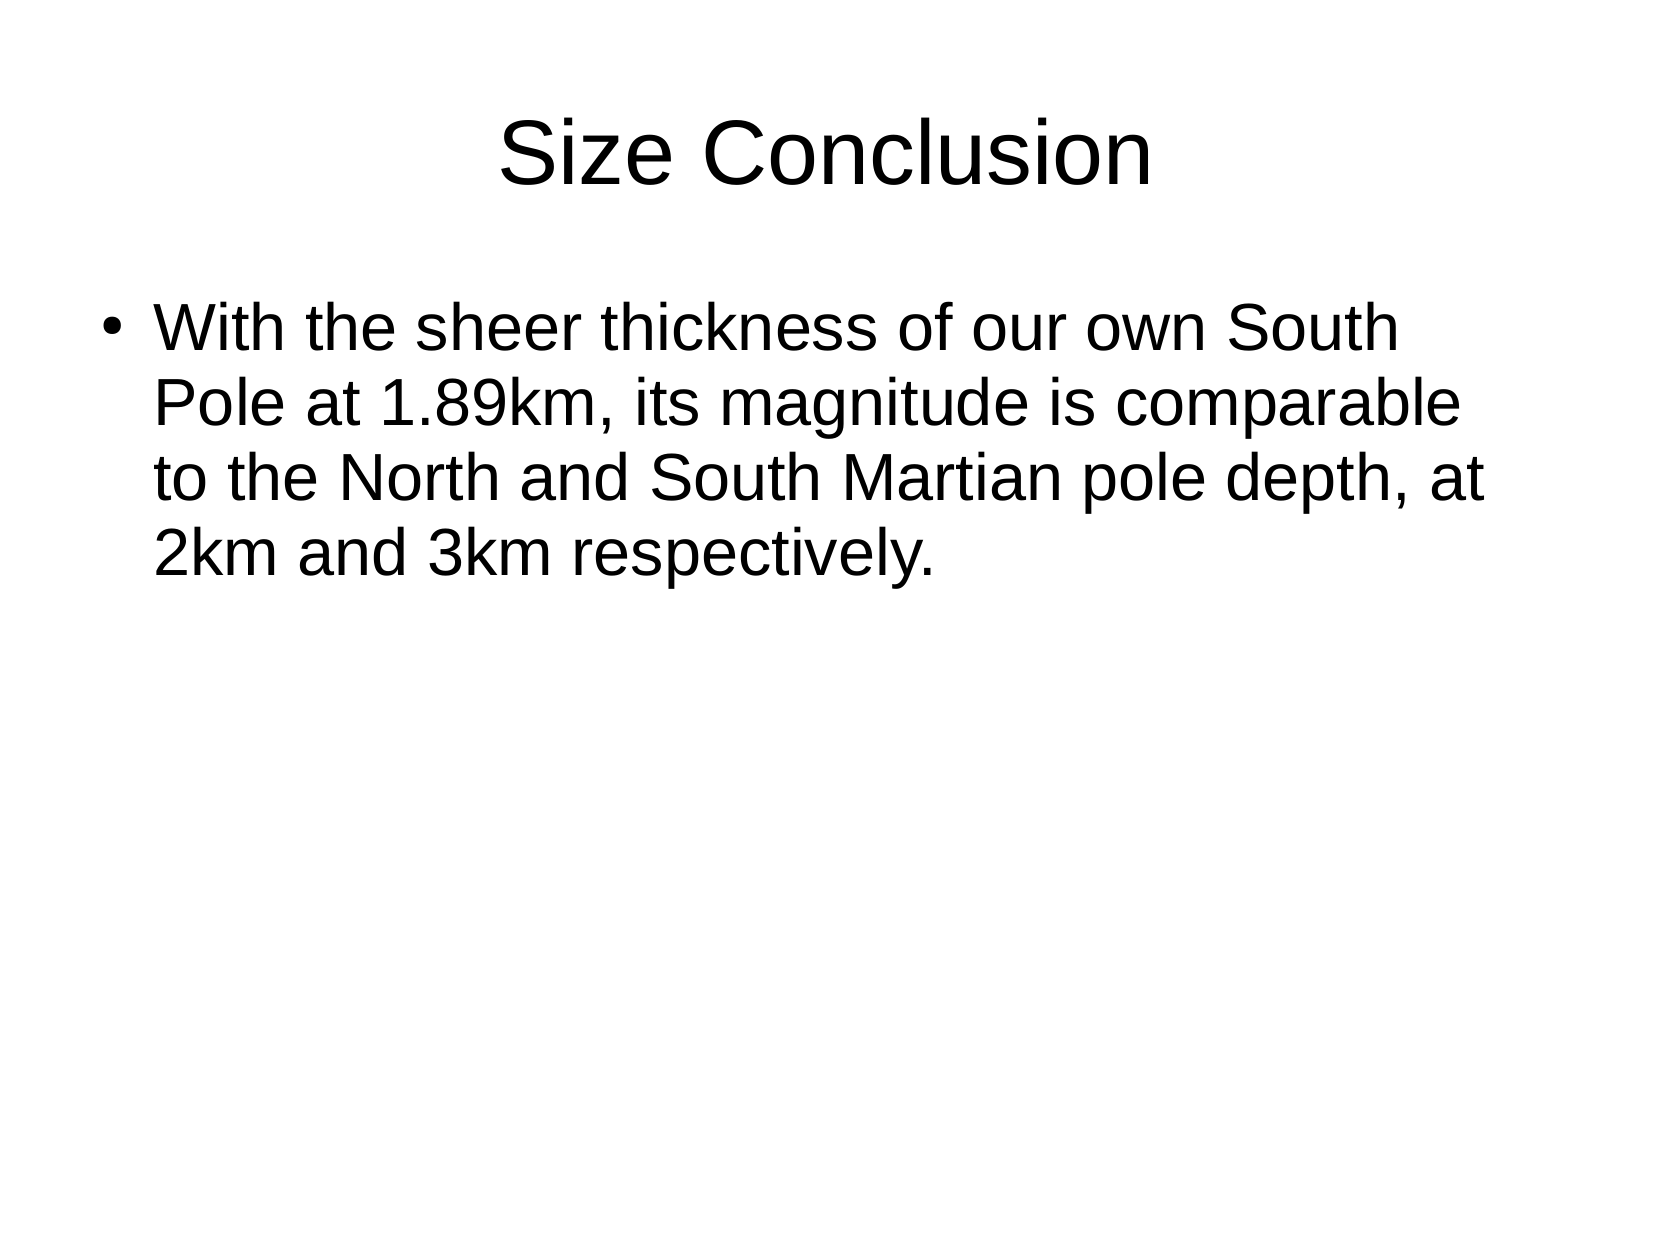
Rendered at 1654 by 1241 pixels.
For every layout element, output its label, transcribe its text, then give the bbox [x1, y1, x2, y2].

list With the sheer thickness of our own South Pole at 1.89km, its magnitude is comparable to the North and South Martian pole depth, at 2km and 3km respectively. [82, 290, 1538, 1010]
title Size Conclusion [82, 49, 1571, 257]
